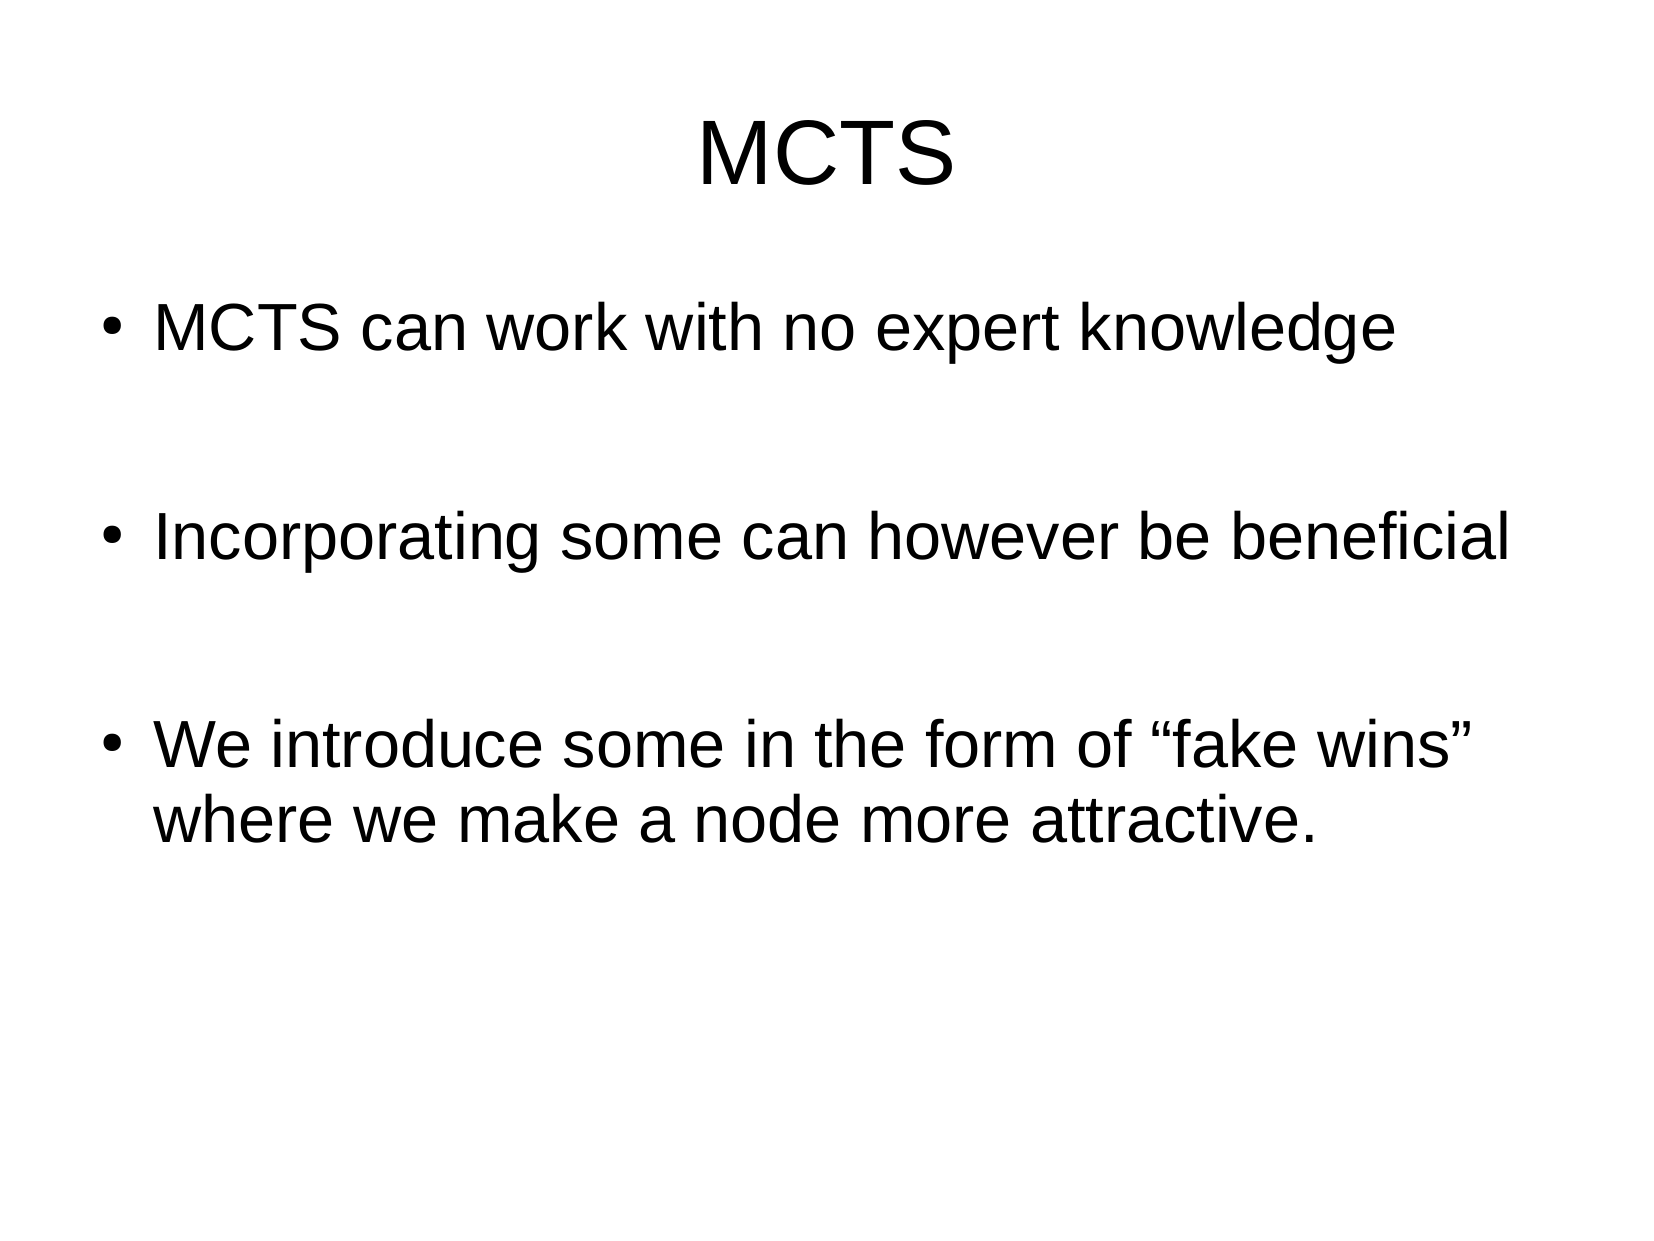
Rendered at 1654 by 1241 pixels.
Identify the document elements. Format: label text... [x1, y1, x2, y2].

list MCTS can work with no expert knowledge Incorporating some can however be beneficial We introduce some in the form of “fake wins” where we make a node more attractive. [82, 290, 1571, 1010]
title MCTS [82, 49, 1571, 257]
